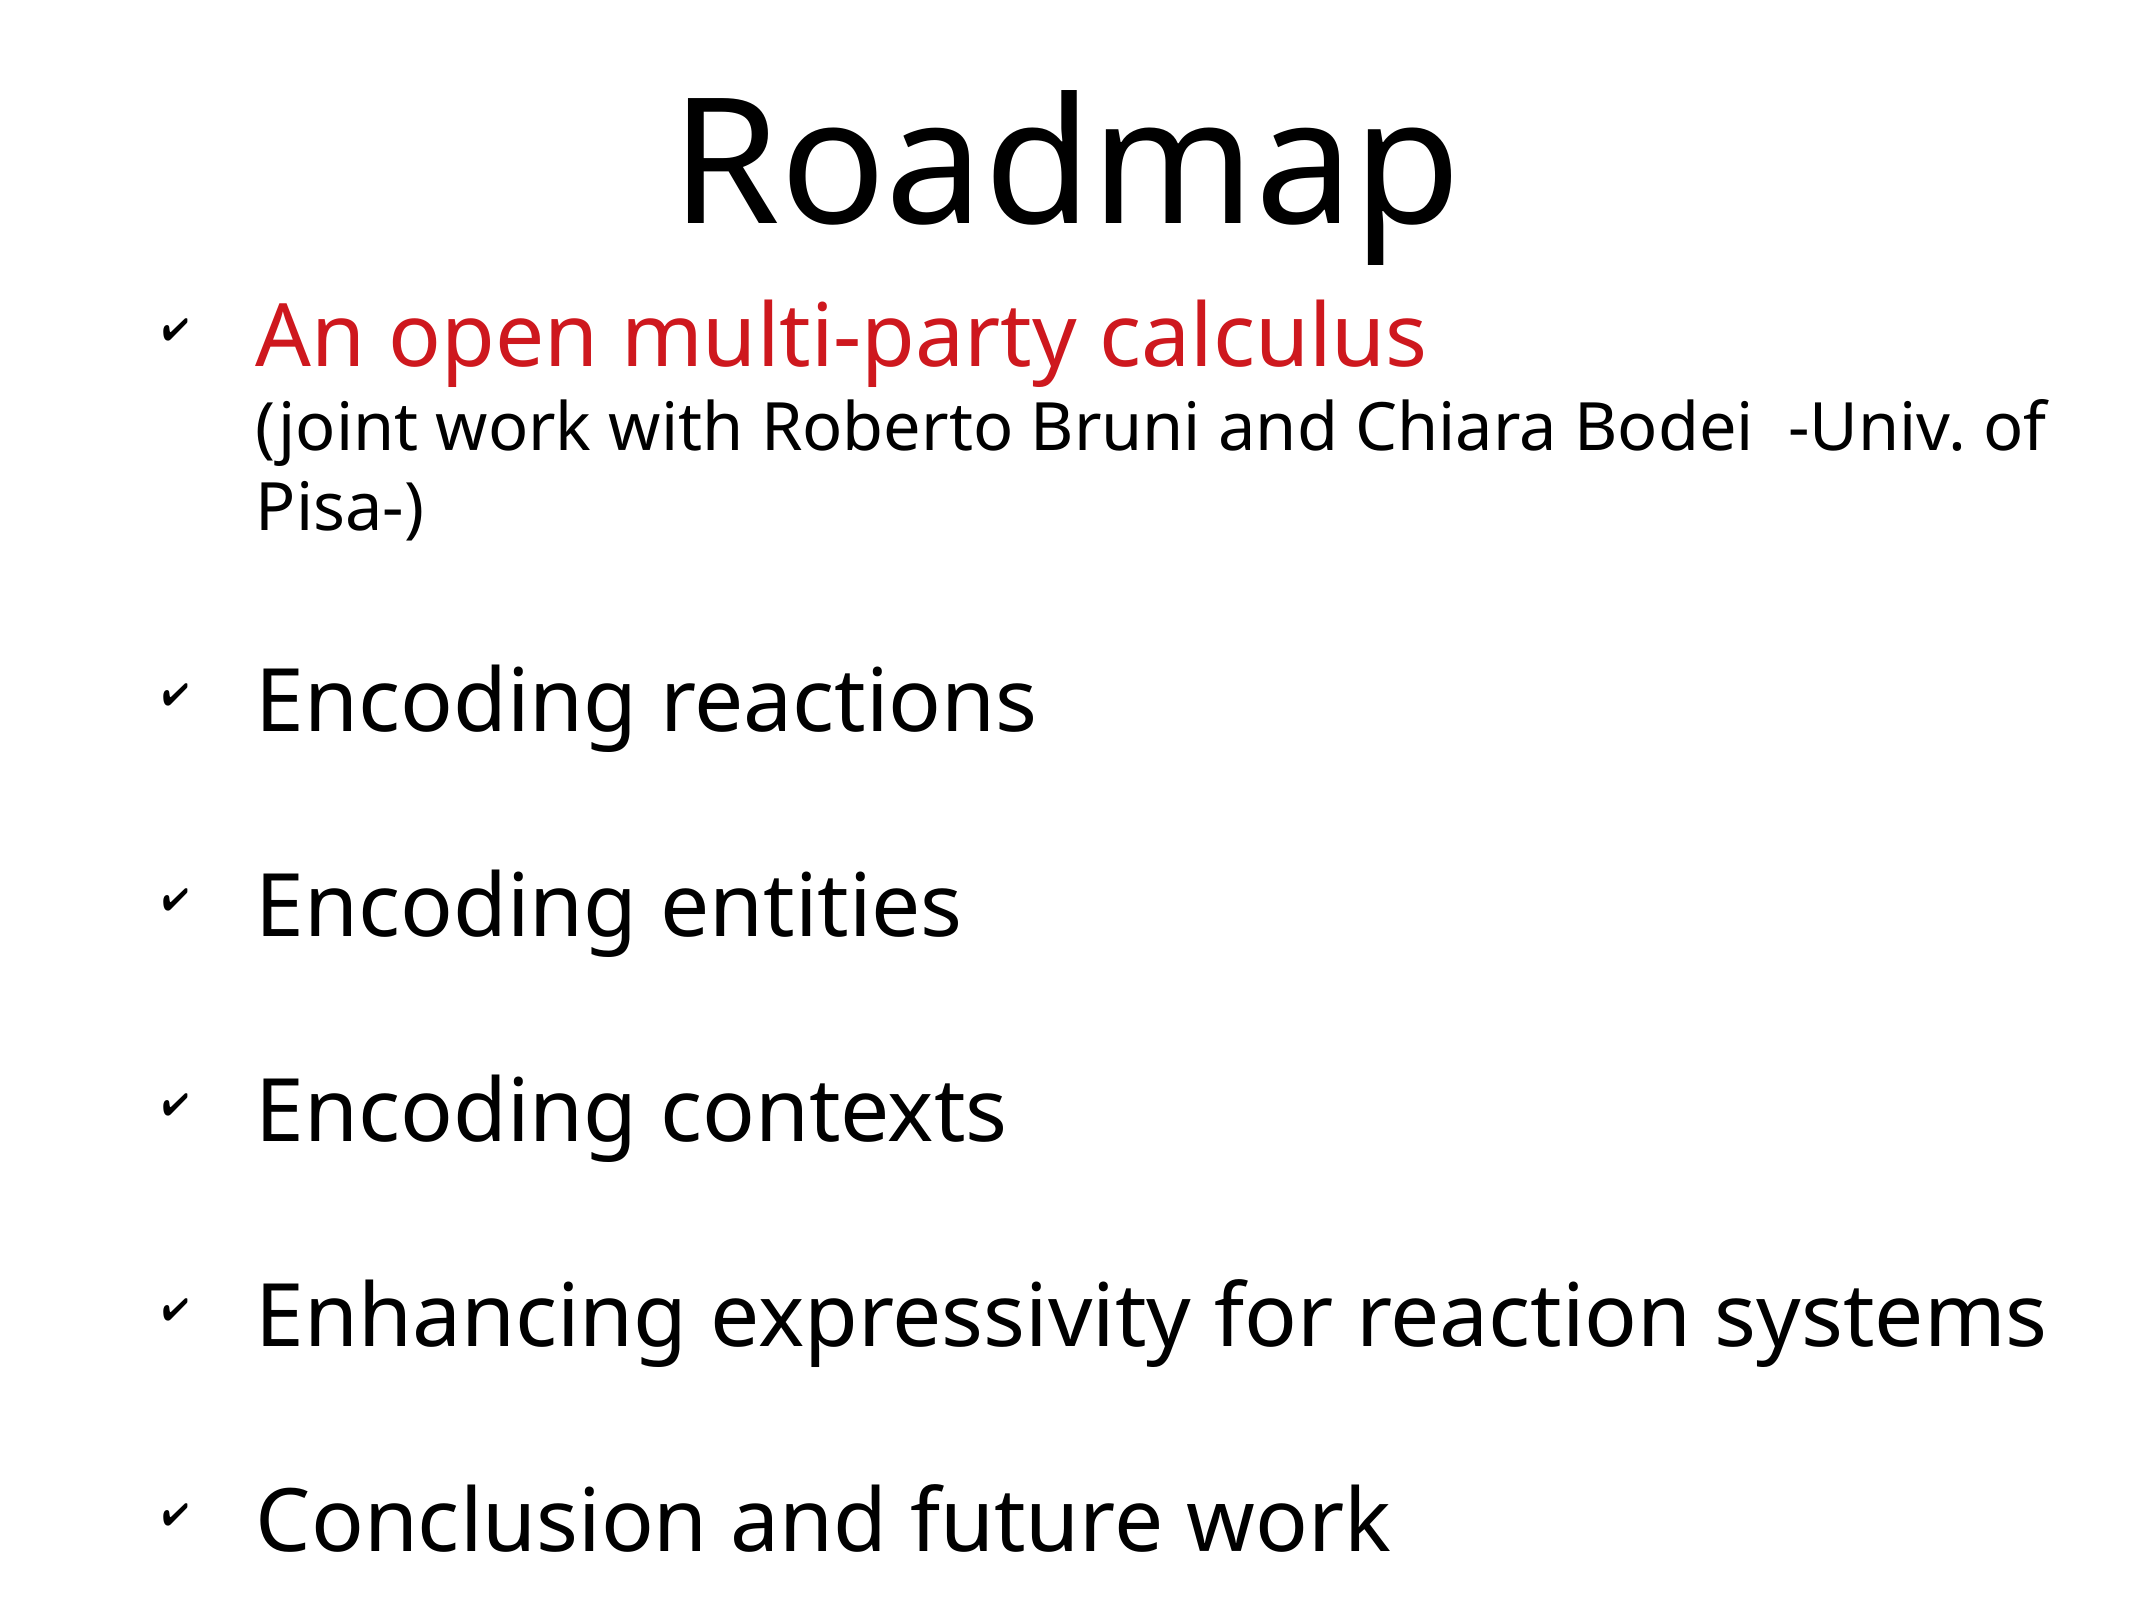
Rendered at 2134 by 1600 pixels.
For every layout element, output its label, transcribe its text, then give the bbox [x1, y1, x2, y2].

title Roadmap [208, 41, 1925, 271]
list An open multi-party calculus (joint work with Roberto Bruni and Chiara Bodei -Univ. of Pisa-) Encoding reactions Encoding entities Encoding contexts Enhancing expressivity for reaction systems Conclusion and future work [30, 271, 2134, 1548]
